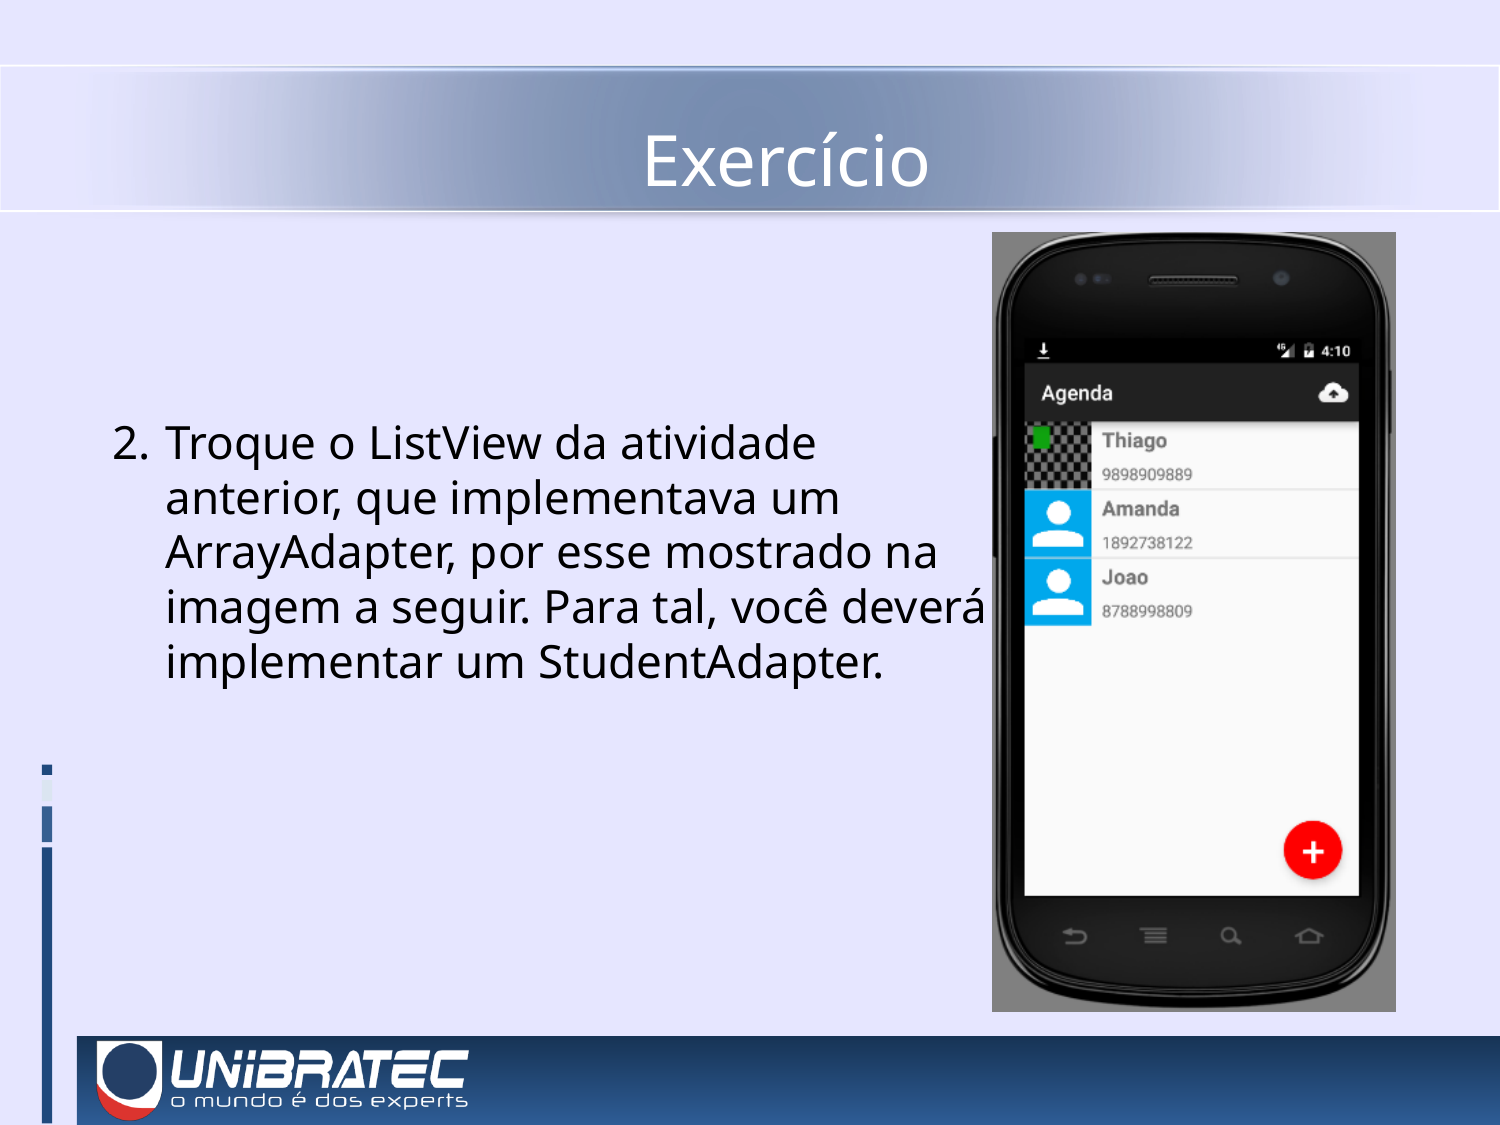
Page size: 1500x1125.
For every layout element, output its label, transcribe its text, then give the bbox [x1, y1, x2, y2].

picture [0, 58, 1500, 227]
picture [96, 1040, 469, 1121]
title Exercício [150, 84, 1424, 233]
list Troque o ListView da atividade anterior, que implementava um ArrayAdapter, por esse mostrado na imagem a seguir. Para tal, você deverá implementar um StudentAdapter. [94, 413, 993, 1016]
picture [992, 232, 1396, 1013]
